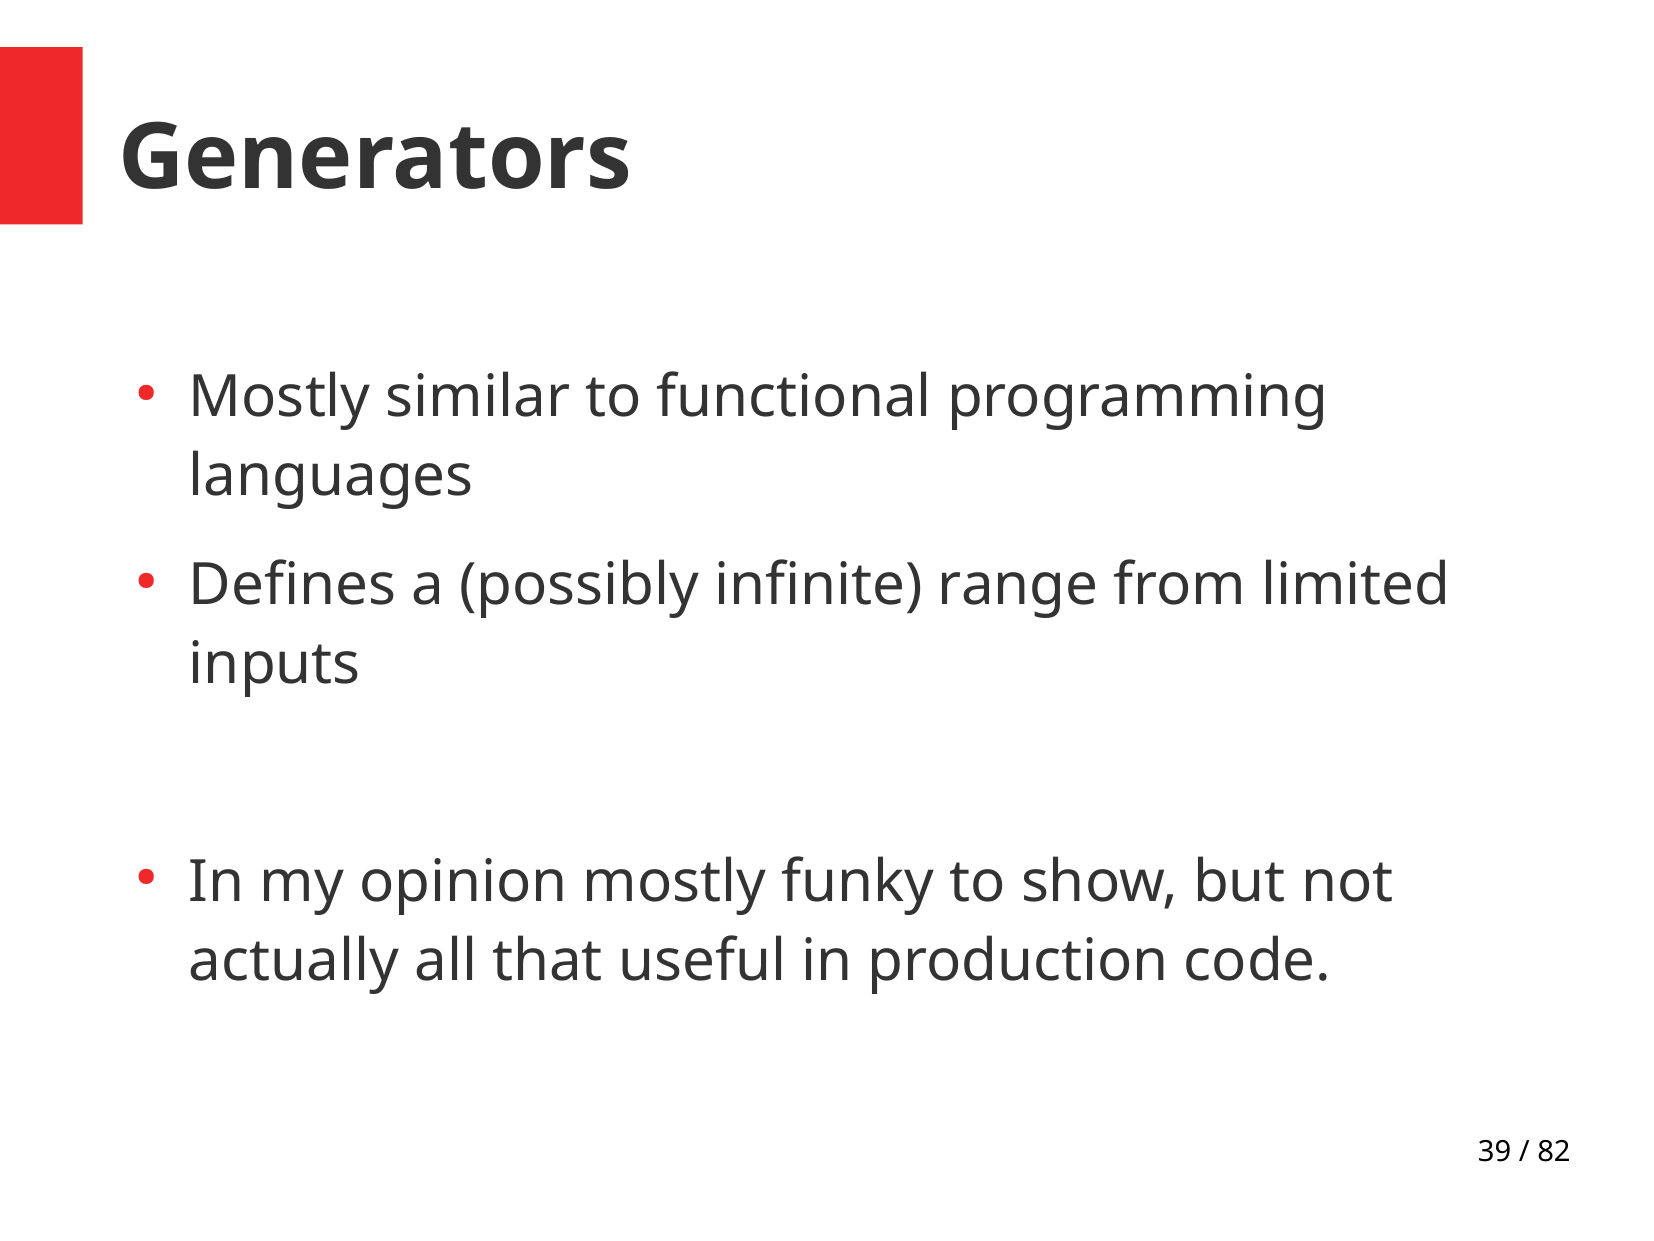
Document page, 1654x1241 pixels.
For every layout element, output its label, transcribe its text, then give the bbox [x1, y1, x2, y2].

title Generators [118, 49, 1571, 257]
list Mostly similar to functional programming languages Defines a (possibly infinite) range from limited inputs In my opinion mostly funky to show, but not actually all that useful in production code. [118, 354, 1536, 1074]
